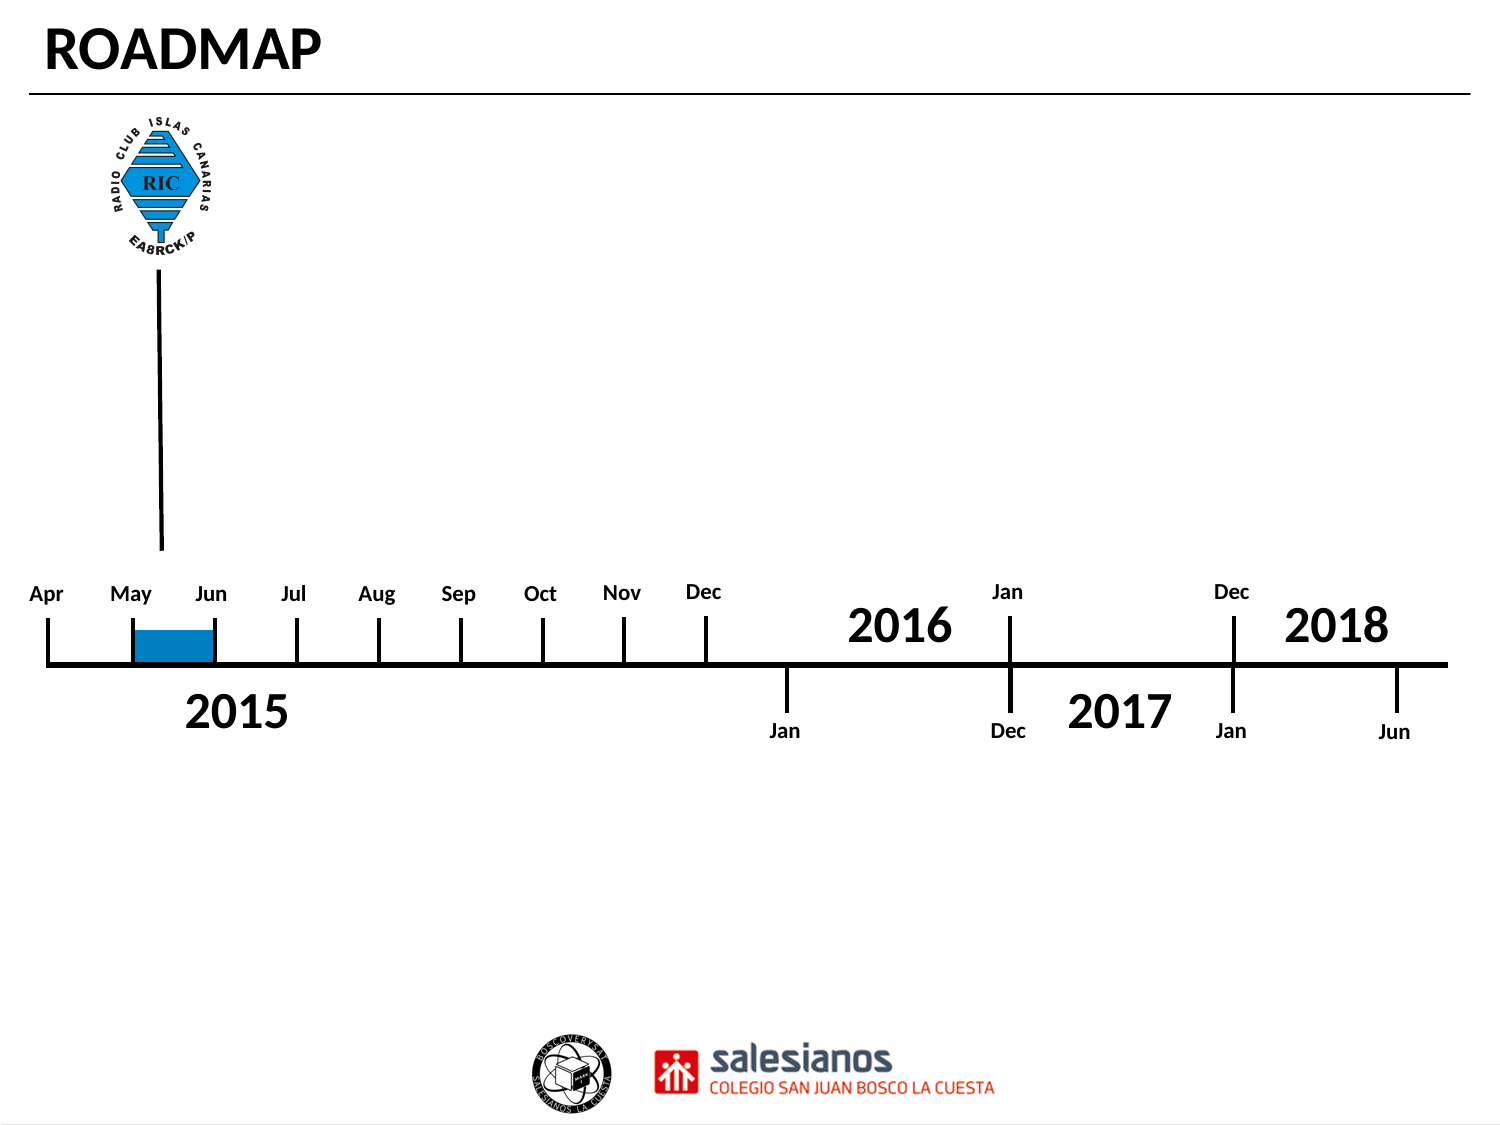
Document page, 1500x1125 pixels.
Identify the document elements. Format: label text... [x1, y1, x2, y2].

text_box Nov [568, 570, 676, 613]
text_box Jun [170, 571, 253, 614]
text_box 2016 [811, 583, 988, 661]
text_box Oct [499, 571, 582, 614]
picture [0, 0, 1500, 1125]
text_box May [88, 571, 170, 614]
text_box Aug [330, 571, 417, 614]
text_box Jan [731, 708, 839, 752]
text_box Jan [1177, 708, 1285, 751]
text_box Jun [1341, 708, 1448, 752]
text_box Apr [5, 571, 88, 614]
text_box Dec [1178, 568, 1286, 612]
text_box Dec [650, 569, 757, 612]
text_box Jan [954, 569, 1061, 612]
text_box Jul [253, 571, 330, 614]
text_box 2017 [1032, 669, 1208, 747]
text_box Dec [955, 708, 1062, 752]
text_box 2018 [1248, 583, 1425, 661]
text_box Sep [417, 571, 499, 614]
text_box [135, 630, 213, 662]
text_box 2015 [149, 668, 325, 747]
text_box ROADMAP [29, 0, 1472, 90]
